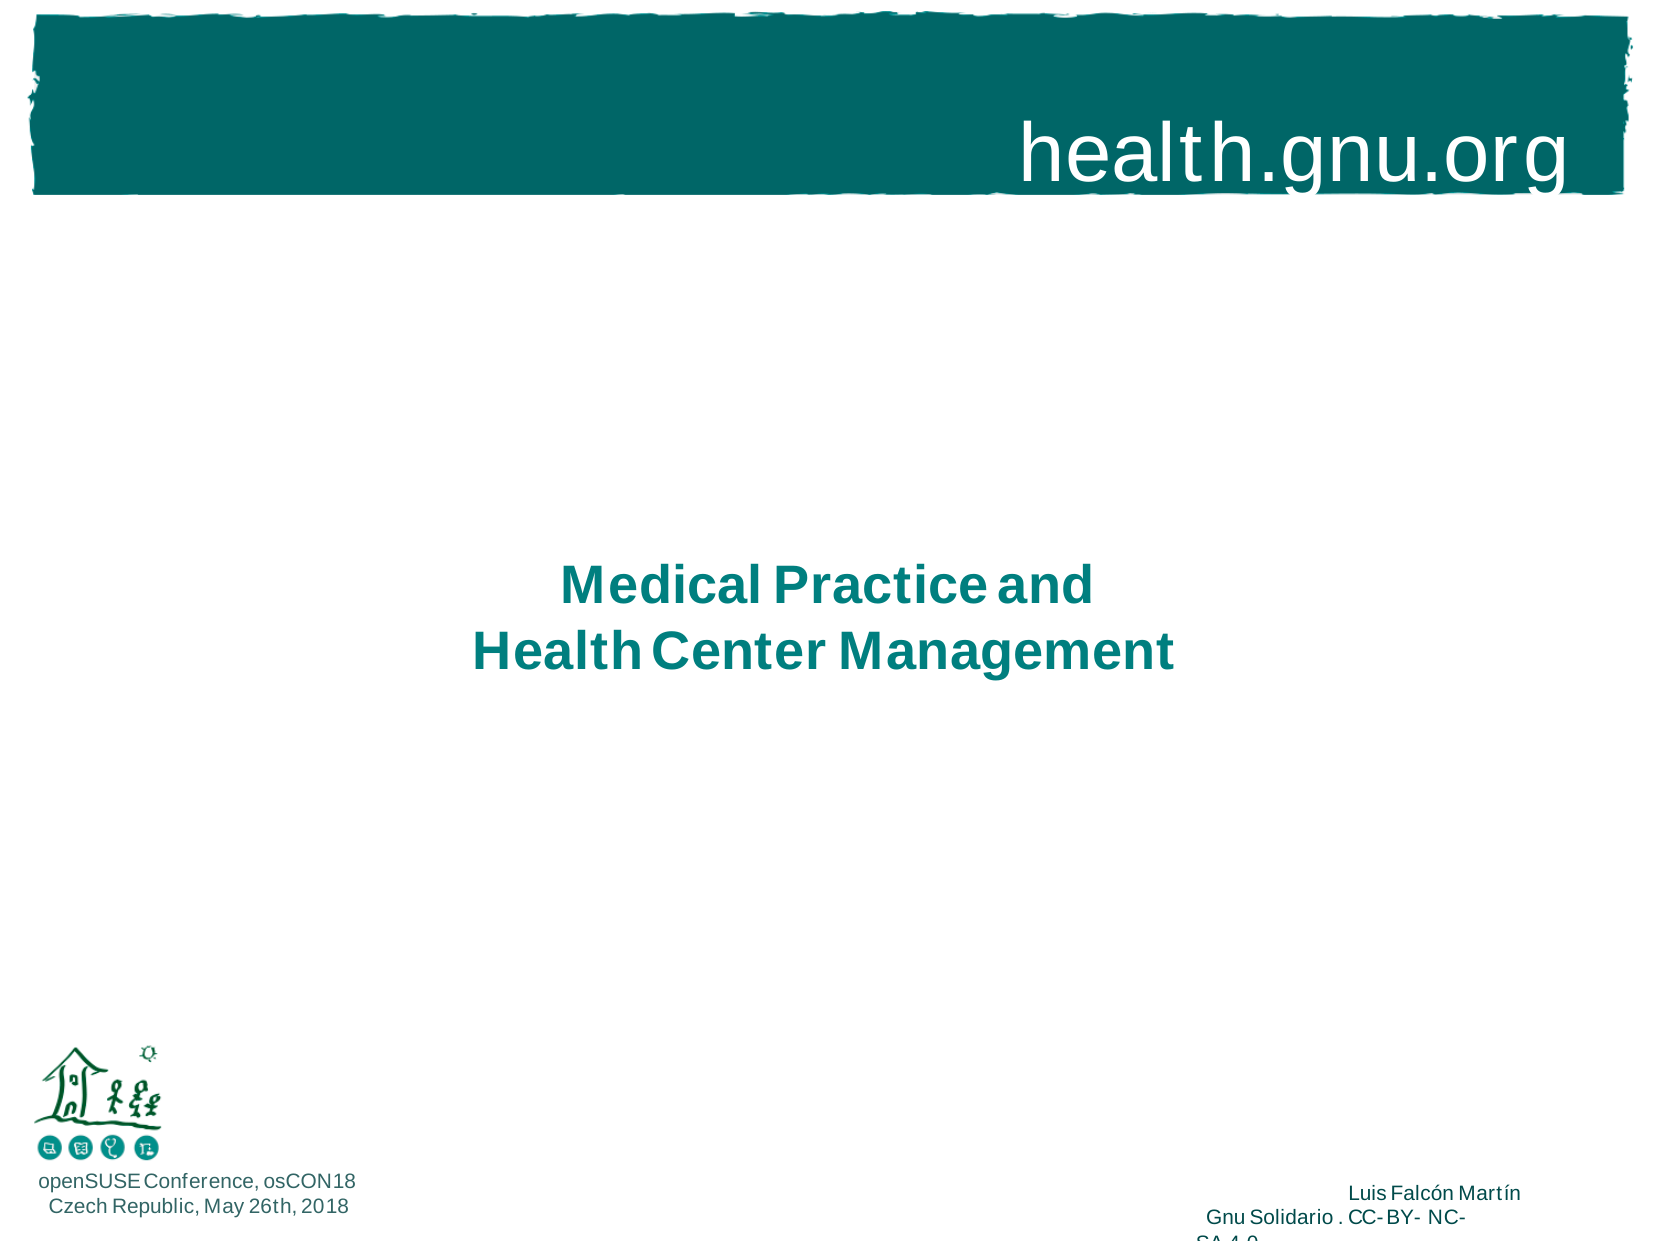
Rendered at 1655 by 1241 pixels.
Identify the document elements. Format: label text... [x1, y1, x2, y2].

text_box health.gnu.org [1016, 98, 1606, 186]
text_box MedicalPracticeand HealthCenterManagement [470, 548, 1192, 674]
text_box openSUSEConference,osCON18 CzechRepublic,May26th,2018 [36, 1167, 361, 1218]
text_box LuisFalcónMartín GnuSolidario.CC-BY-NC-SA4.0 [1193, 1179, 1531, 1230]
